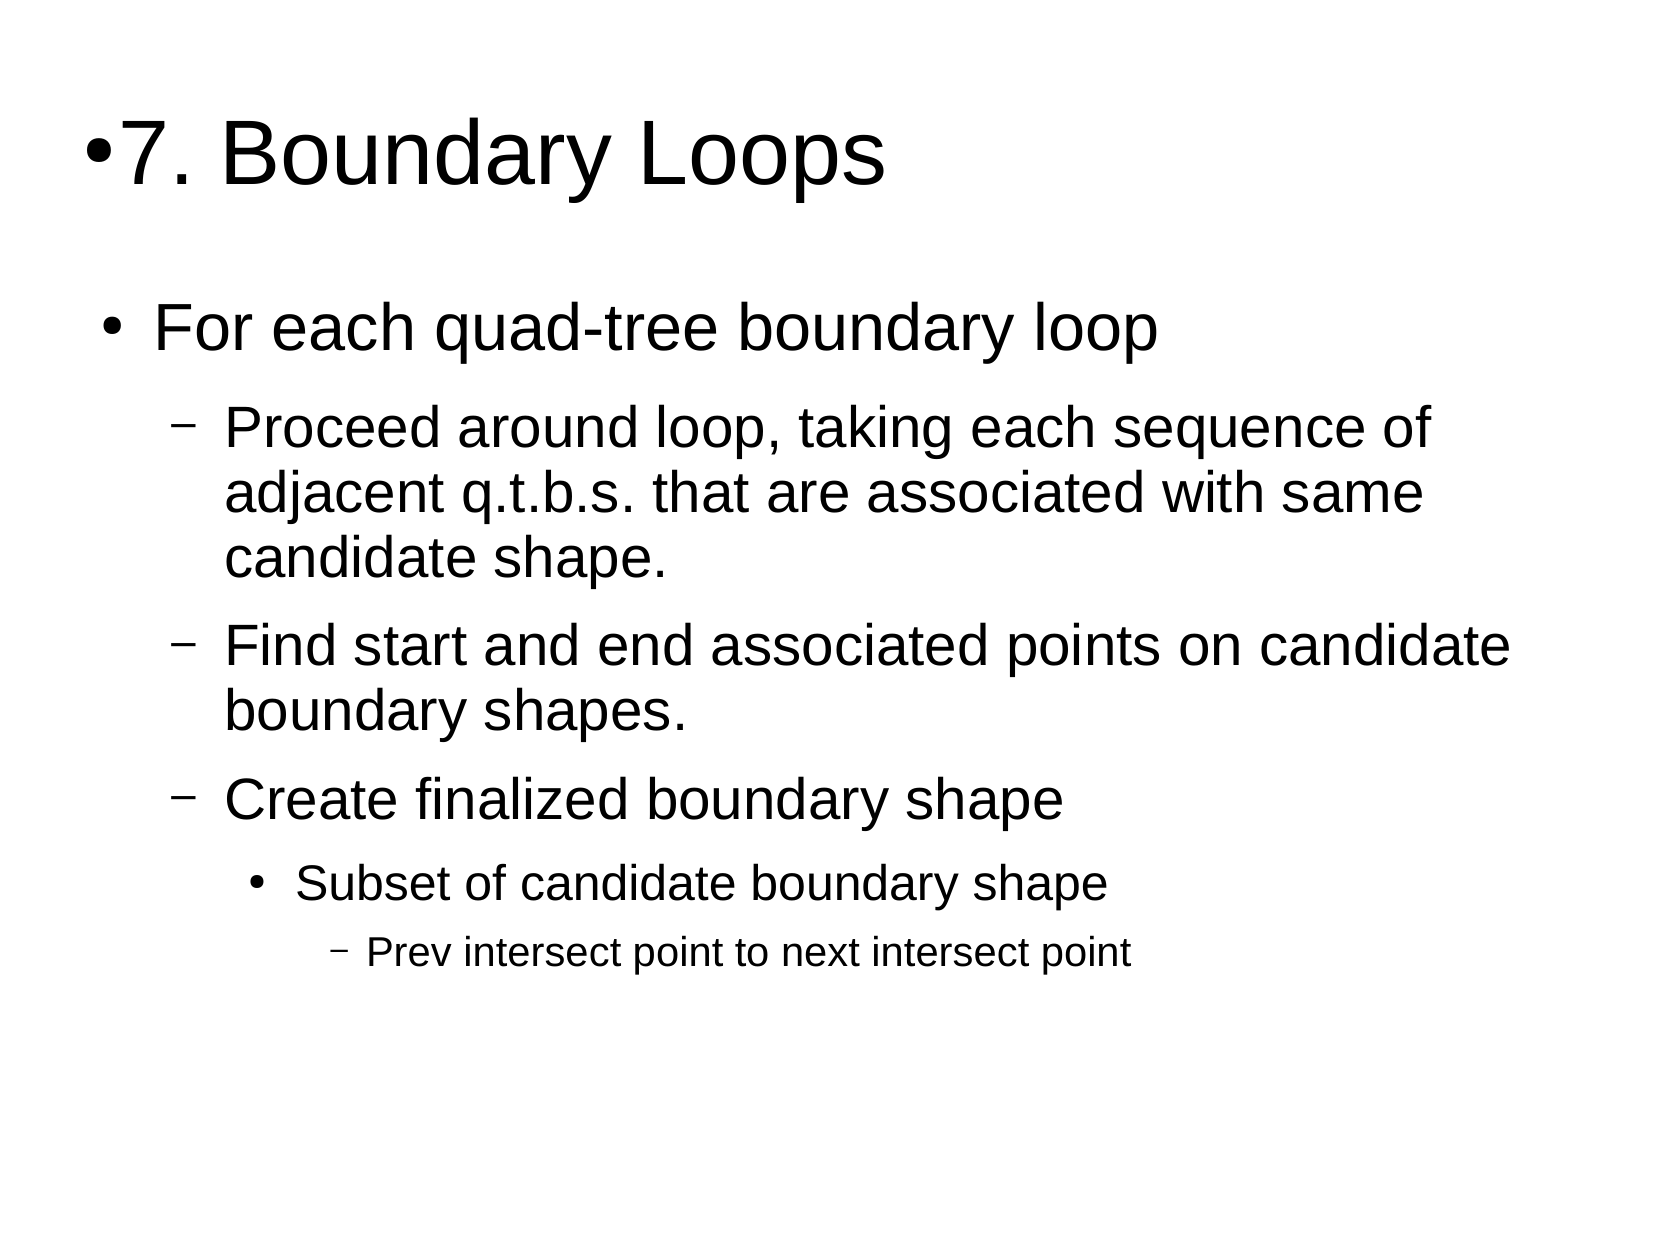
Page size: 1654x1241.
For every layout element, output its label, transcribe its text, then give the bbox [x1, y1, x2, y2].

list For each quad-tree boundary loop Proceed around loop, taking each sequence of adjacent q.t.b.s. that are associated with same candidate shape. Find start and end associated points on candidate boundary shapes. Create finalized boundary shape Subset of candidate boundary shape Prev intersect point to next intersect point [82, 290, 1571, 1109]
title 7. Boundary Loops [82, 49, 1571, 257]
